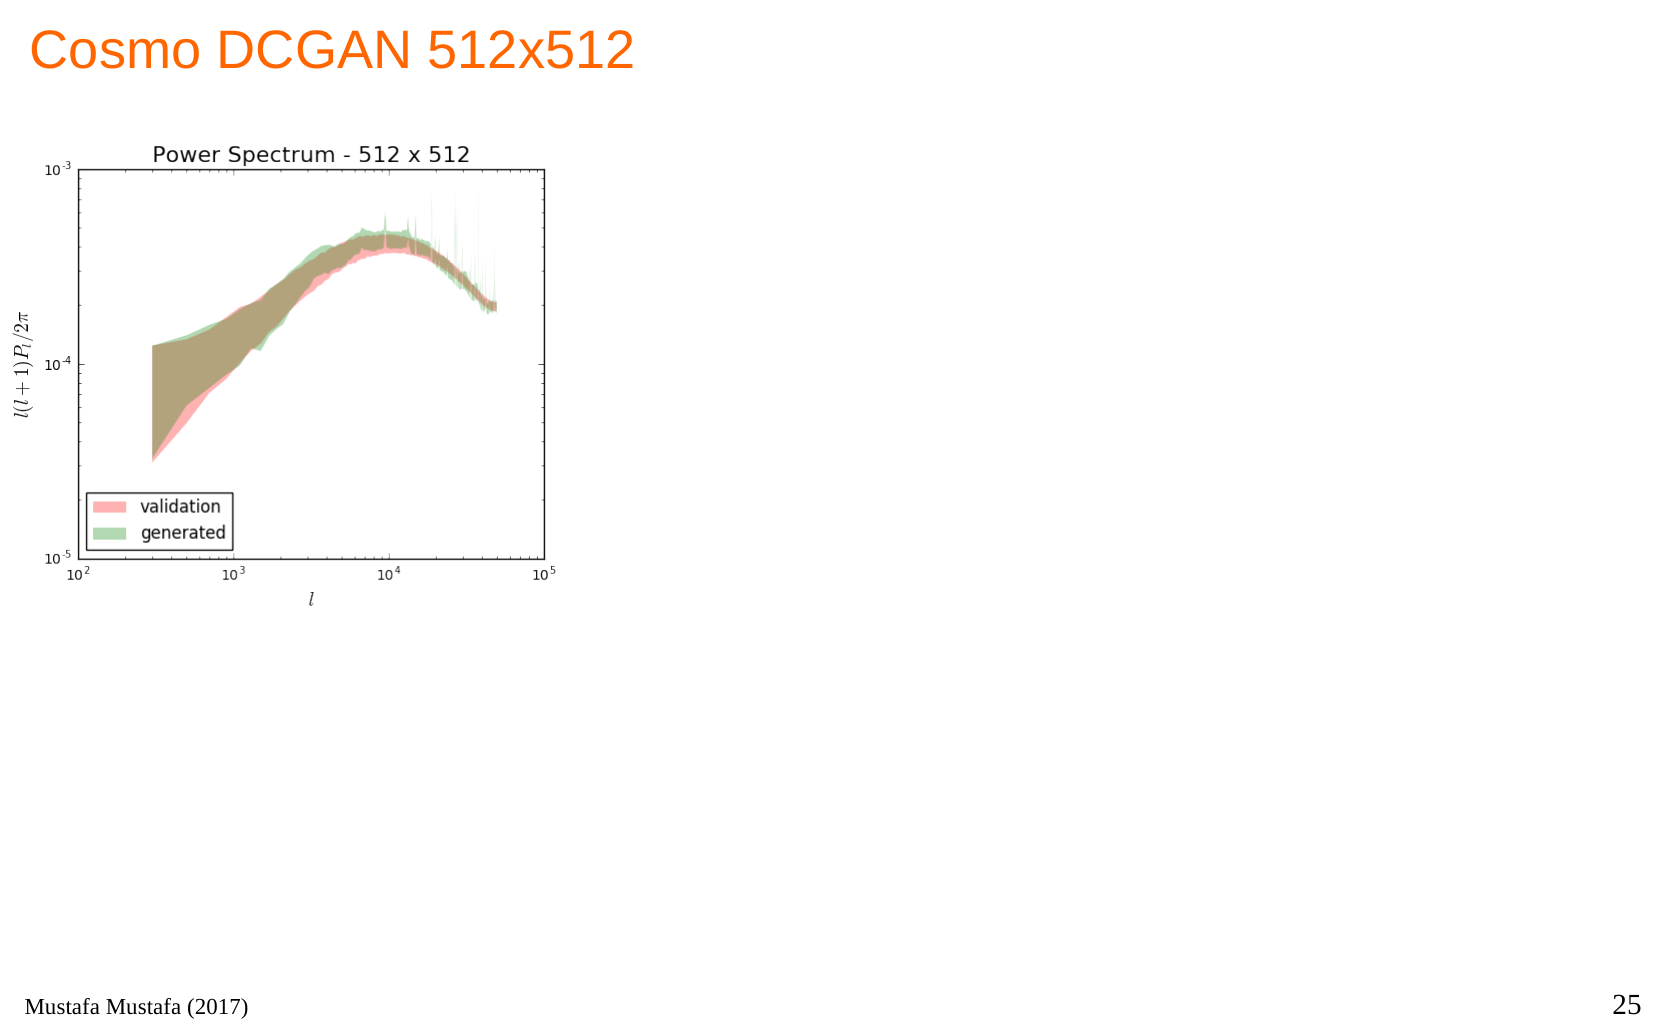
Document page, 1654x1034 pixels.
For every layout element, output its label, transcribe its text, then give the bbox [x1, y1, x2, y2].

picture [3, 119, 604, 621]
title Cosmo DCGAN 512x512 [29, 17, 1621, 82]
